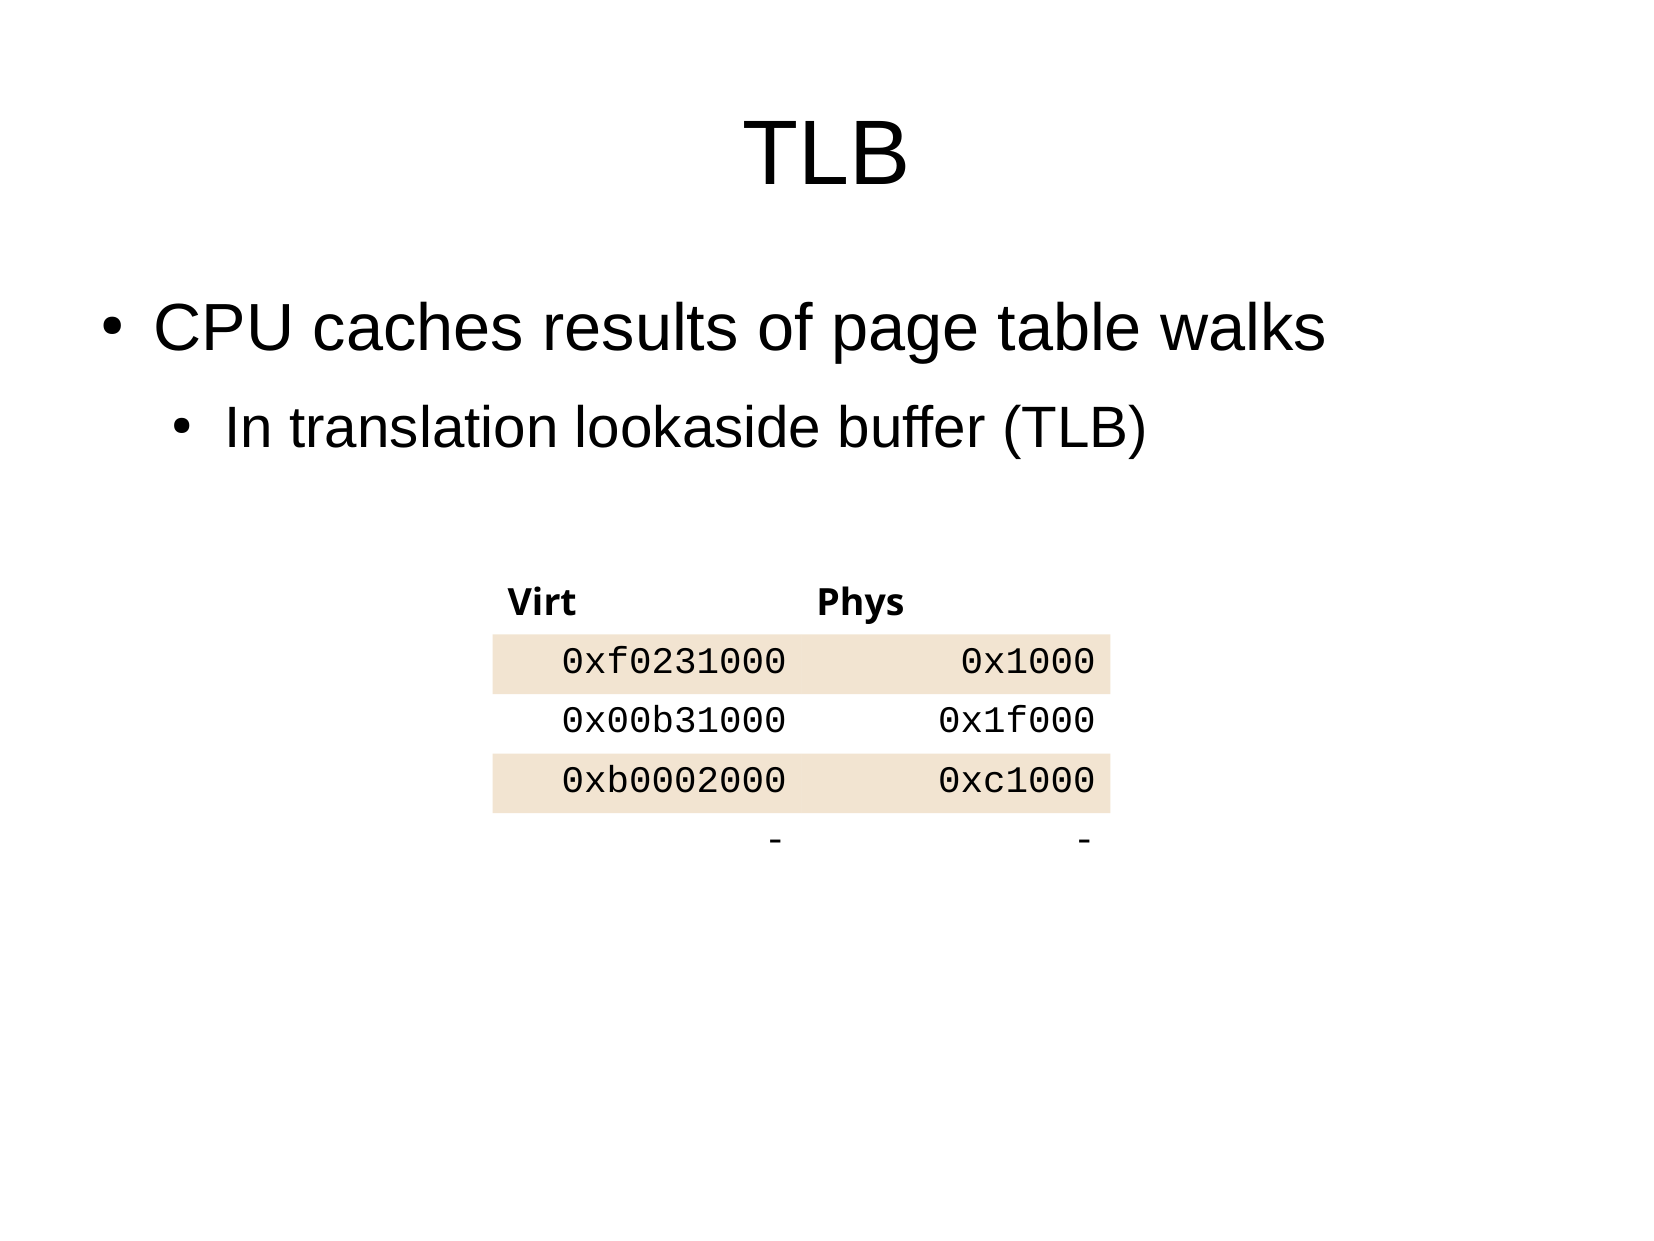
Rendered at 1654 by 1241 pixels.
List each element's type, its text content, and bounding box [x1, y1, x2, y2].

title TLB [82, 49, 1571, 257]
table_cell 0x1f000 [802, 694, 1110, 754]
table_cell - [493, 813, 802, 872]
table_header Virt [493, 568, 802, 634]
list CPU caches results of page table walks In translation lookaside buffer (TLB) [82, 290, 1571, 1010]
table_cell 0x1000 [802, 634, 1110, 694]
table_cell 0xb0002000 [493, 754, 802, 813]
table_header Phys [802, 568, 1110, 634]
table_cell 0xf0231000 [493, 634, 802, 694]
table_cell 0xc1000 [802, 754, 1110, 813]
table_cell 0x00b31000 [493, 694, 802, 754]
table_cell - [802, 813, 1110, 872]
